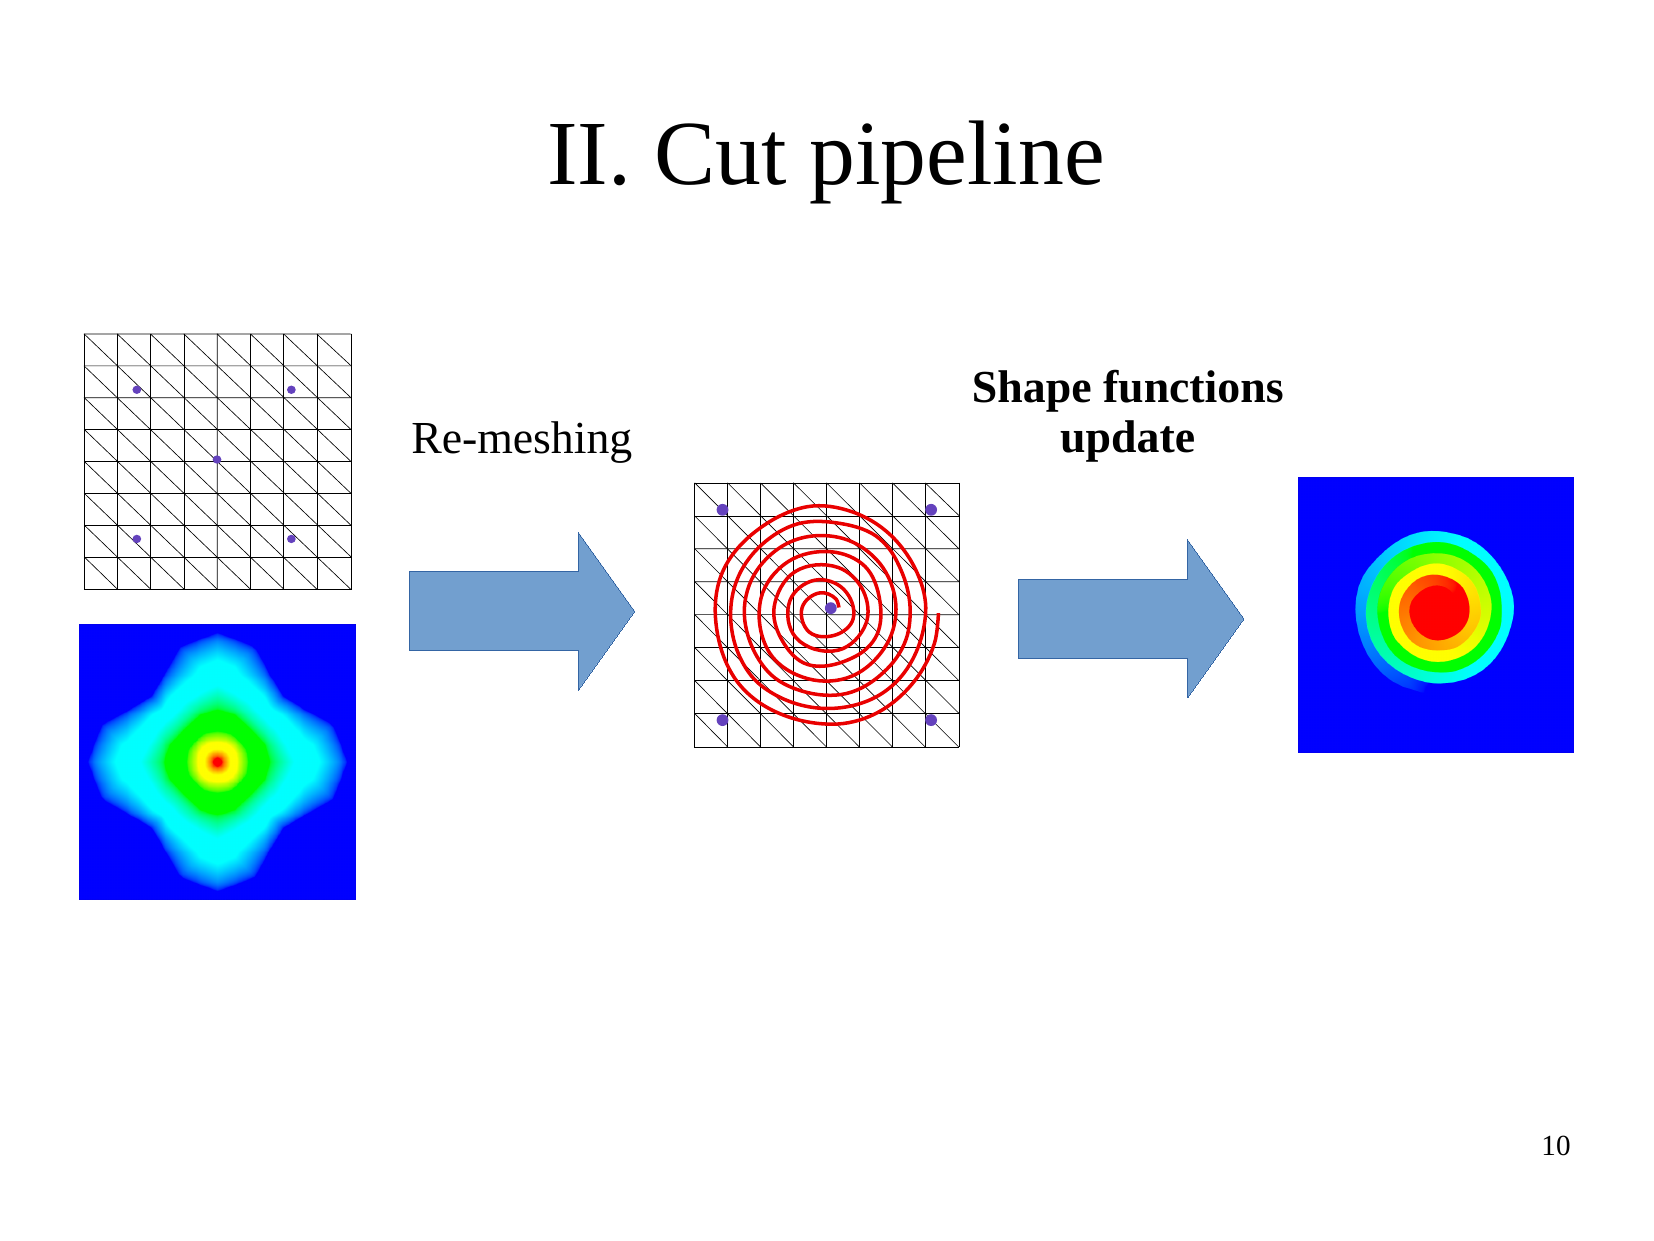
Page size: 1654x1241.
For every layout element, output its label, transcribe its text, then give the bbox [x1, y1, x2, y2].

text_box [1018, 539, 1244, 698]
title II. Cut pipeline [82, 49, 1571, 257]
text_box Shape functions update [901, 353, 1354, 522]
picture [79, 330, 356, 594]
text_box [409, 532, 635, 691]
picture [689, 477, 965, 753]
picture [79, 624, 356, 901]
picture [1298, 477, 1574, 753]
text_box Re-meshing [388, 404, 656, 471]
